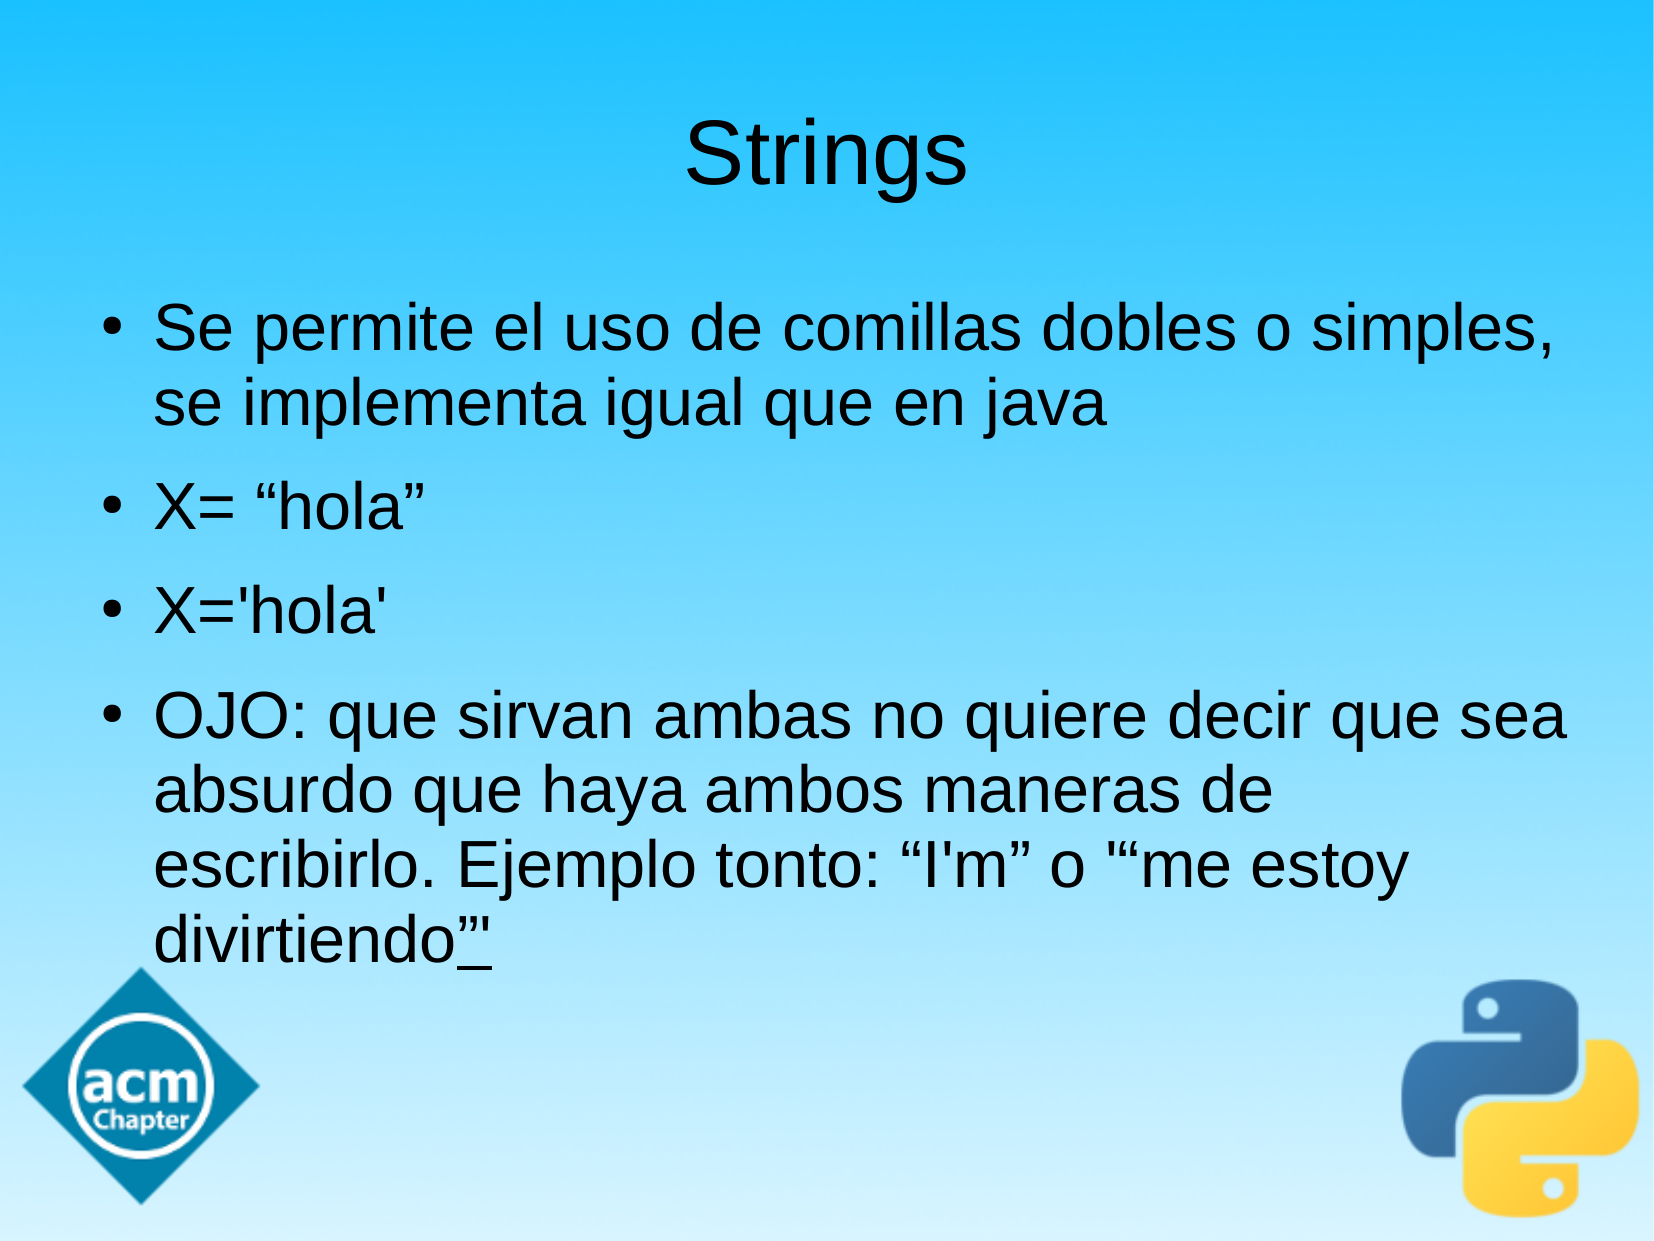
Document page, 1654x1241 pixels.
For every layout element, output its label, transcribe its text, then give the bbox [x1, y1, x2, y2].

title Strings [82, 49, 1571, 257]
list Se permite el uso de comillas dobles o simples, se implementa igual que en java X= “hola” X='hola' OJO: que sirvan ambas no quiere decir que sea absurdo que haya ambos maneras de escribirlo. Ejemplo tonto: “I'm” o '“me estoy divirtiendo”' [82, 290, 1571, 1010]
picture [0, 0, 1654, 1241]
